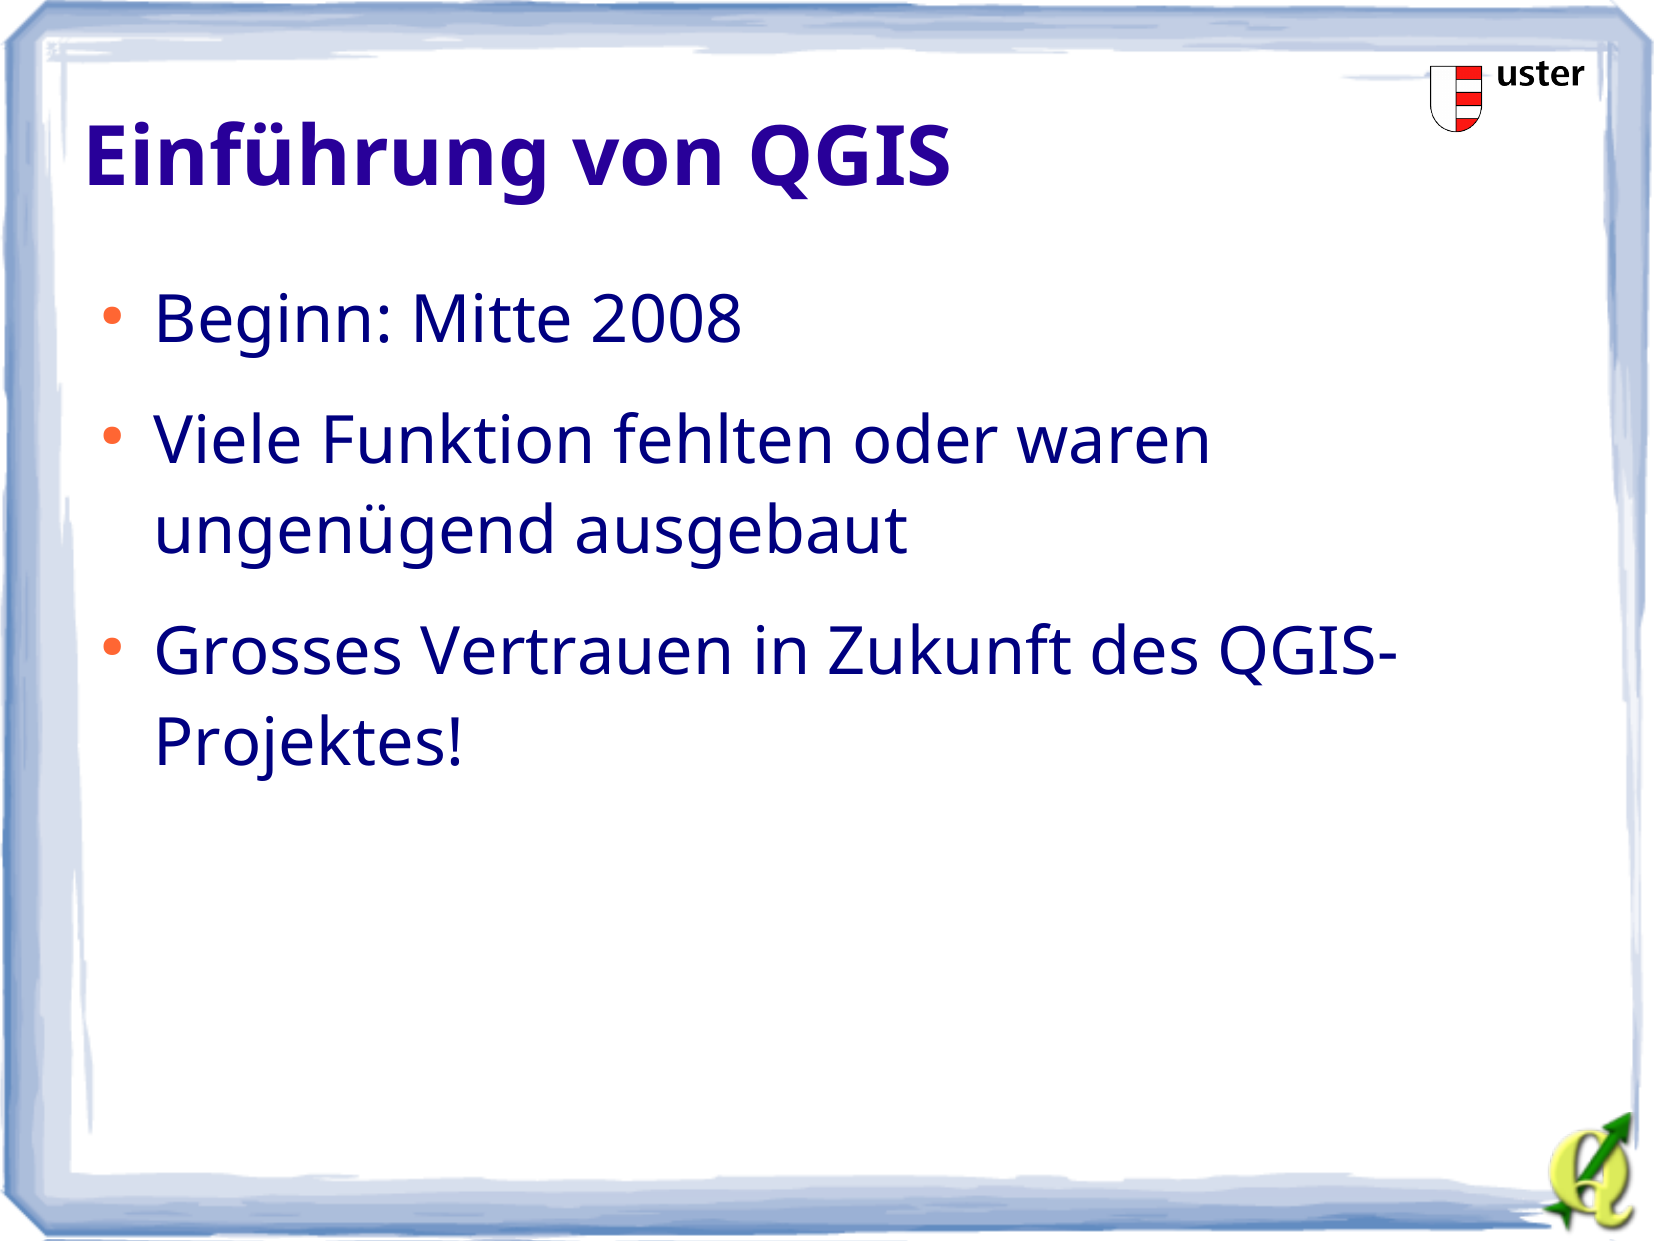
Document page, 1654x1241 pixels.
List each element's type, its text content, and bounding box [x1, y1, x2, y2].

title Einführung von QGIS [82, 56, 1571, 250]
picture [0, 0, 1654, 1241]
list Beginn: Mitte 2008 Viele Funktion fehlten oder waren ungenügend ausgebaut Grosses Vertrauen in Zukunft des QGIS-Projektes! [82, 271, 1536, 1076]
